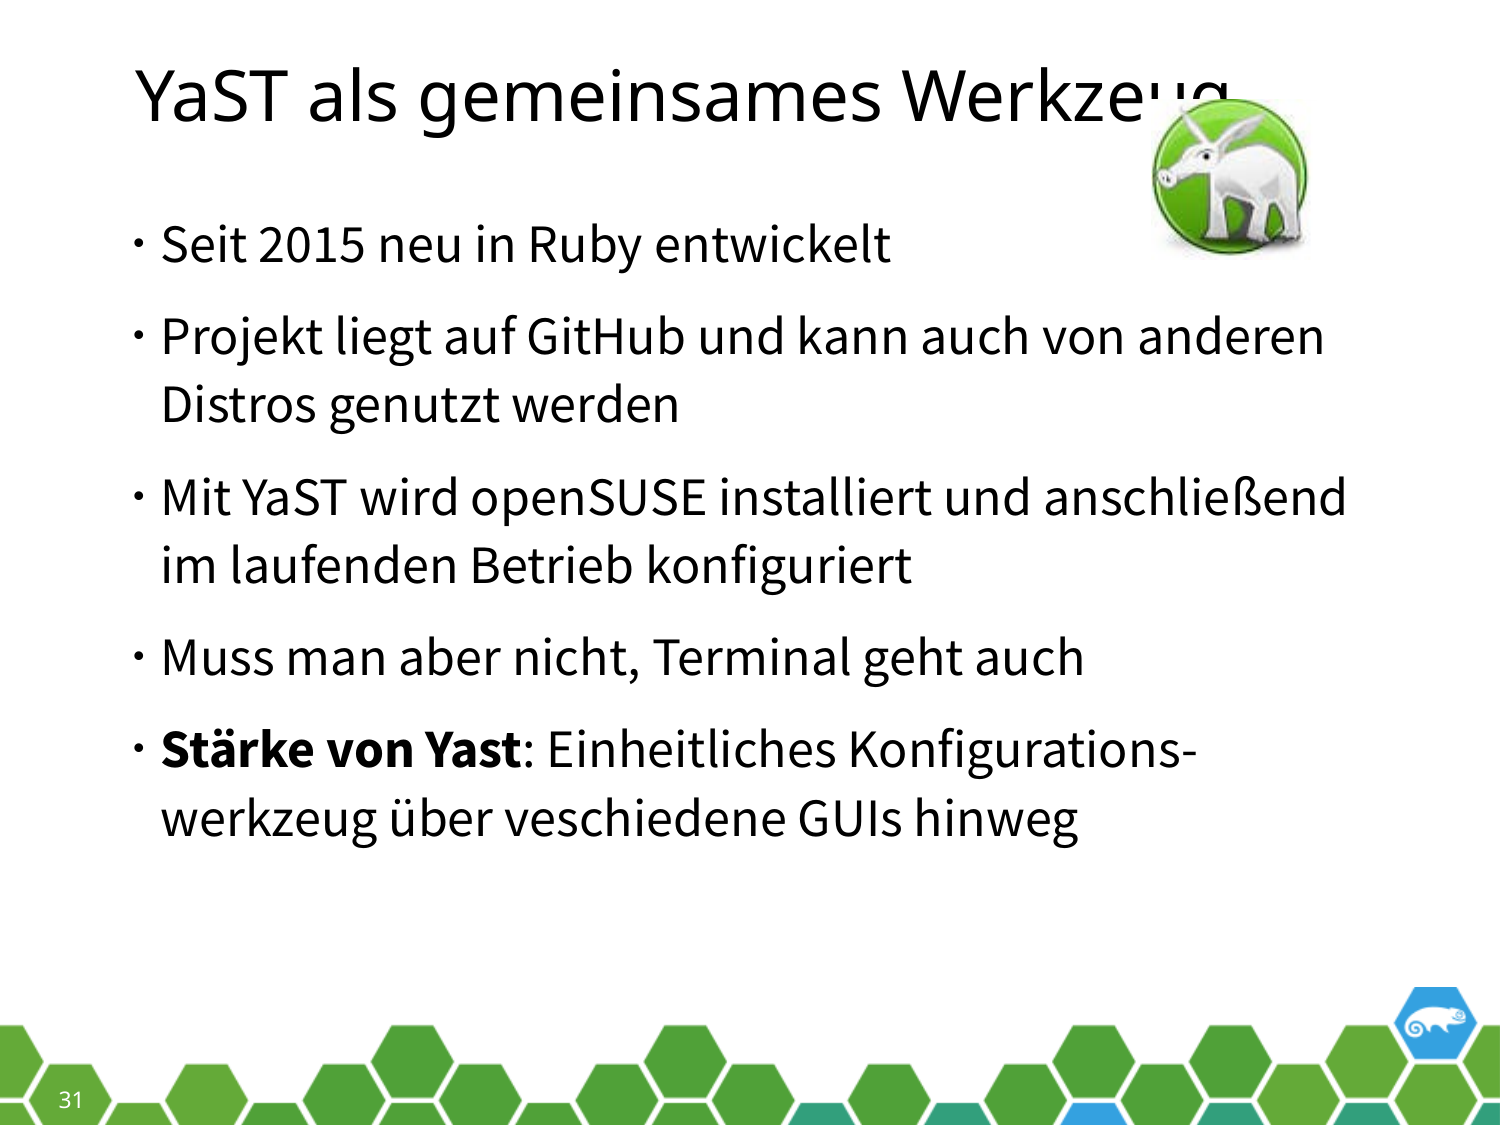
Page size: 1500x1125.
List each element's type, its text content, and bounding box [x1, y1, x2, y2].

picture [0, 987, 1500, 1125]
picture [1151, 99, 1317, 260]
list Seit 2015 neu in Ruby entwickelt Projekt liegt auf GitHub und kann auch von anderen Distros genutzt werden Mit YaST wird openSUSE installiert und anschließend im laufenden Betrieb konfiguriert Muss man aber nicht, Terminal geht auch Stärke von Yast: Einheitliches Konfigurations-werkzeug über veschiedene GUIs hinweg [132, 208, 1372, 862]
title YaST als gemeinsames Werkzeug [135, 12, 1372, 175]
